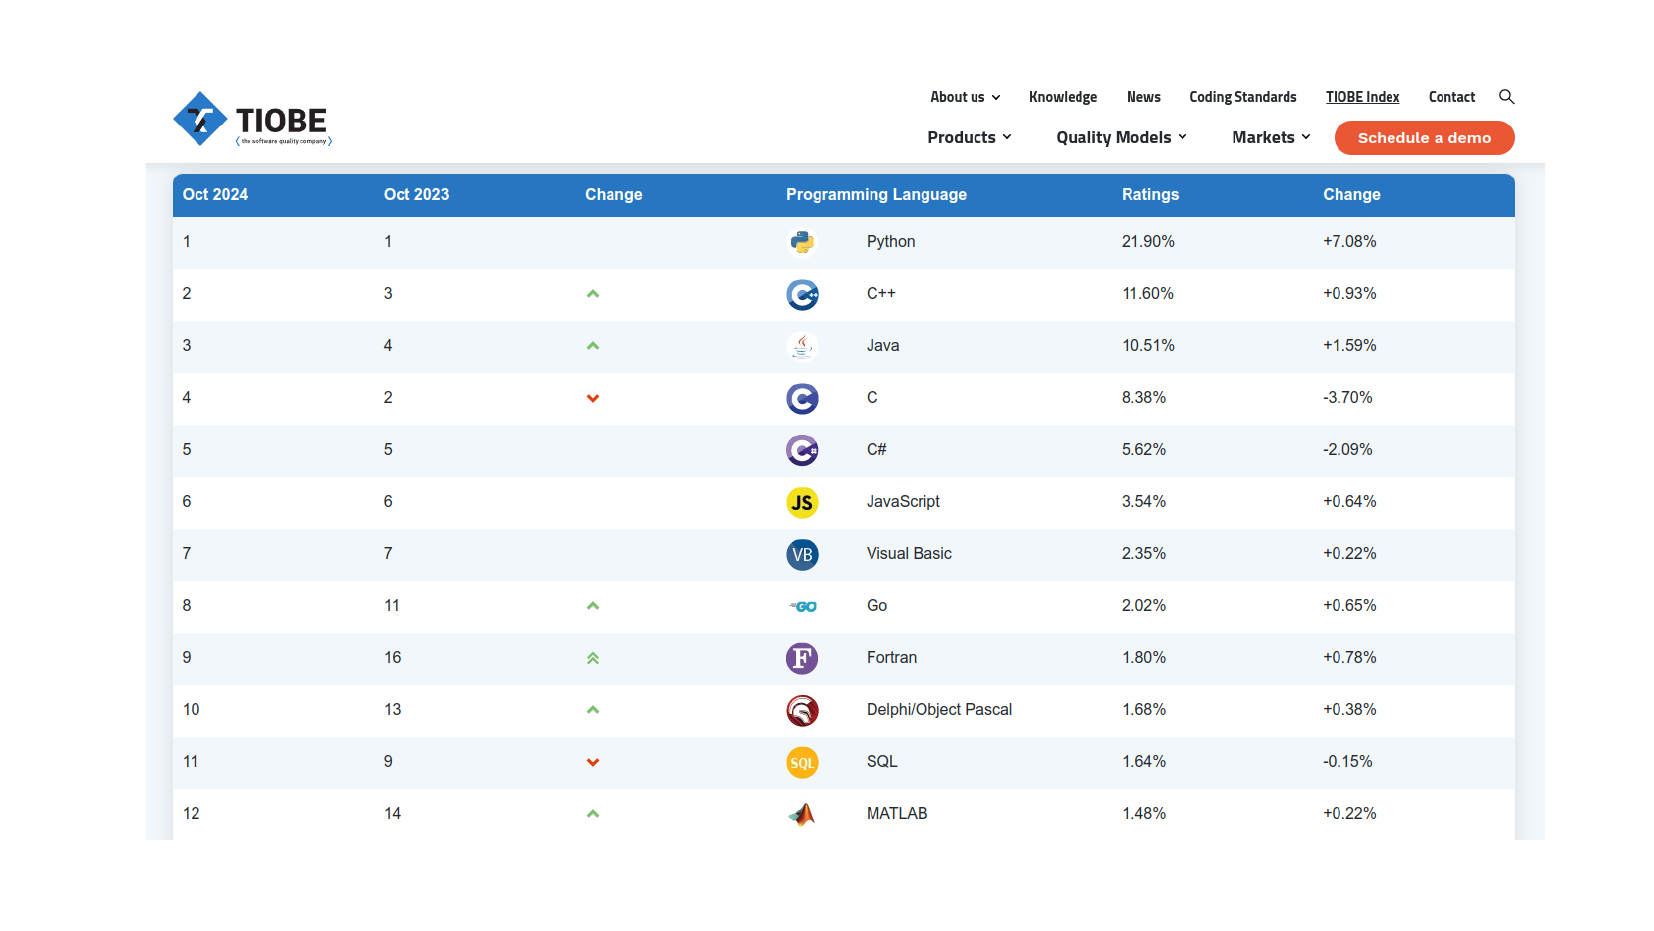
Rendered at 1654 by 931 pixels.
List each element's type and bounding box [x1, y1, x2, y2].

picture [145, 75, 1546, 840]
